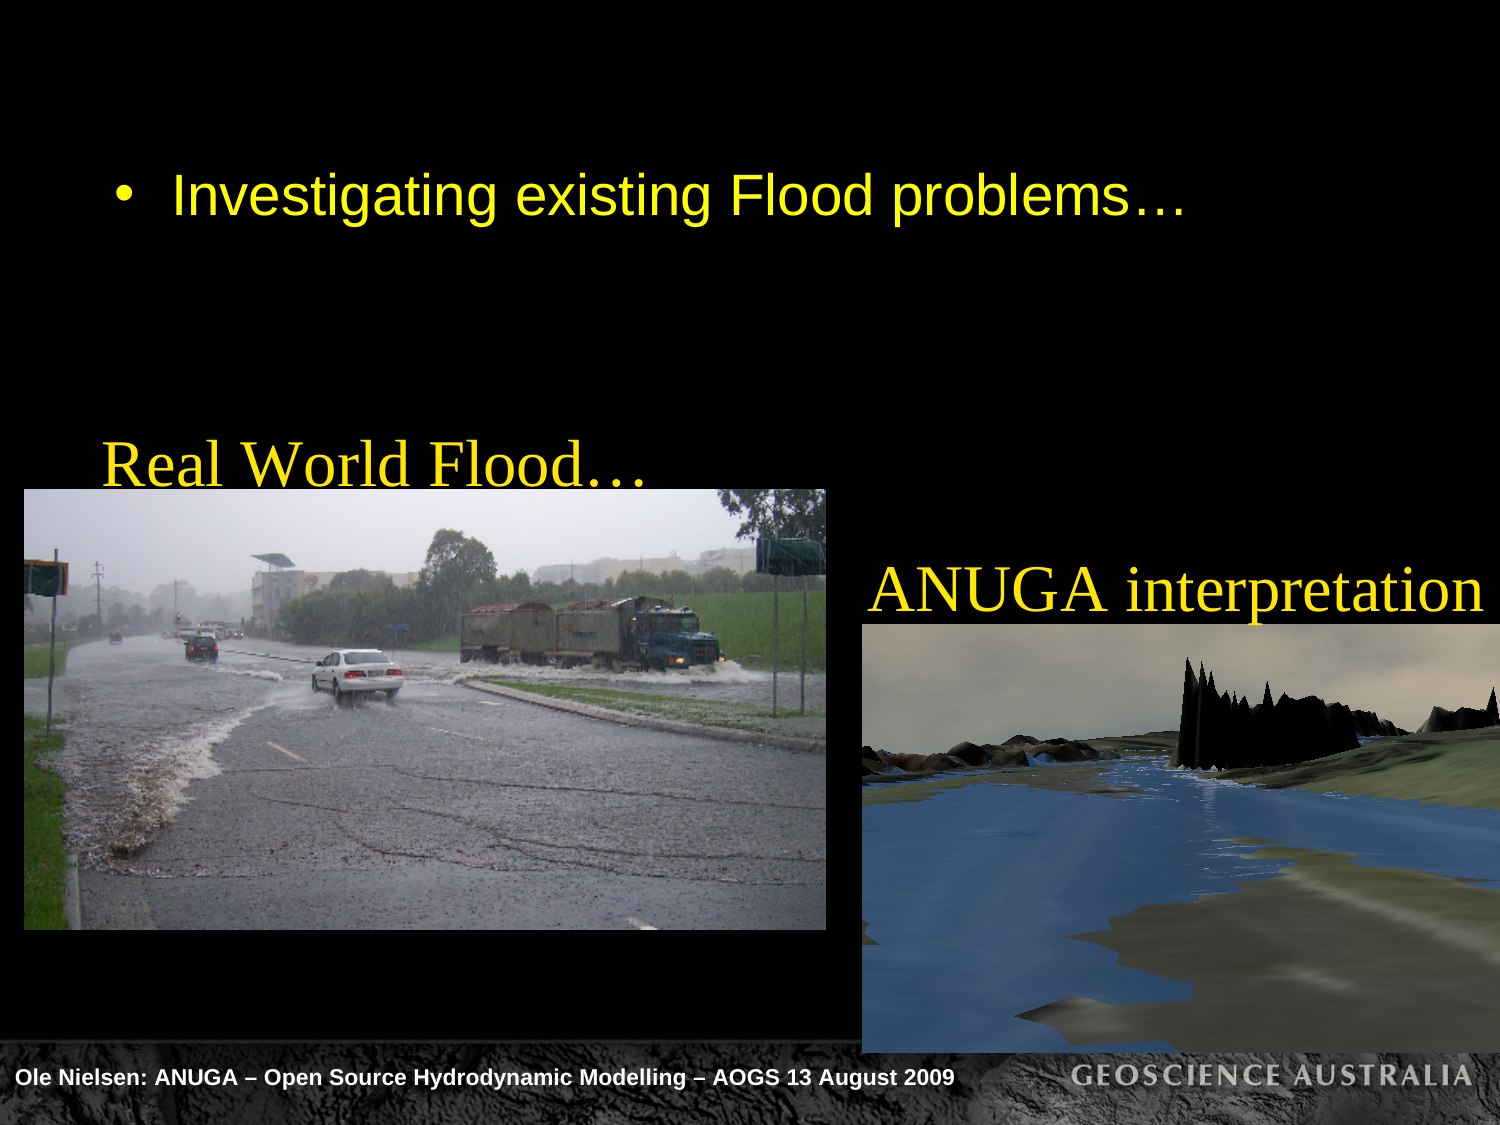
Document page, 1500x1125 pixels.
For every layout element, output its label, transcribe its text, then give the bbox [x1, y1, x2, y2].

picture [0, 0, 1500, 1125]
list Investigating existing Flood problems… [99, 149, 1375, 350]
text_box ANUGA interpretation [852, 537, 1500, 633]
text_box Real World Flood… [87, 412, 667, 508]
